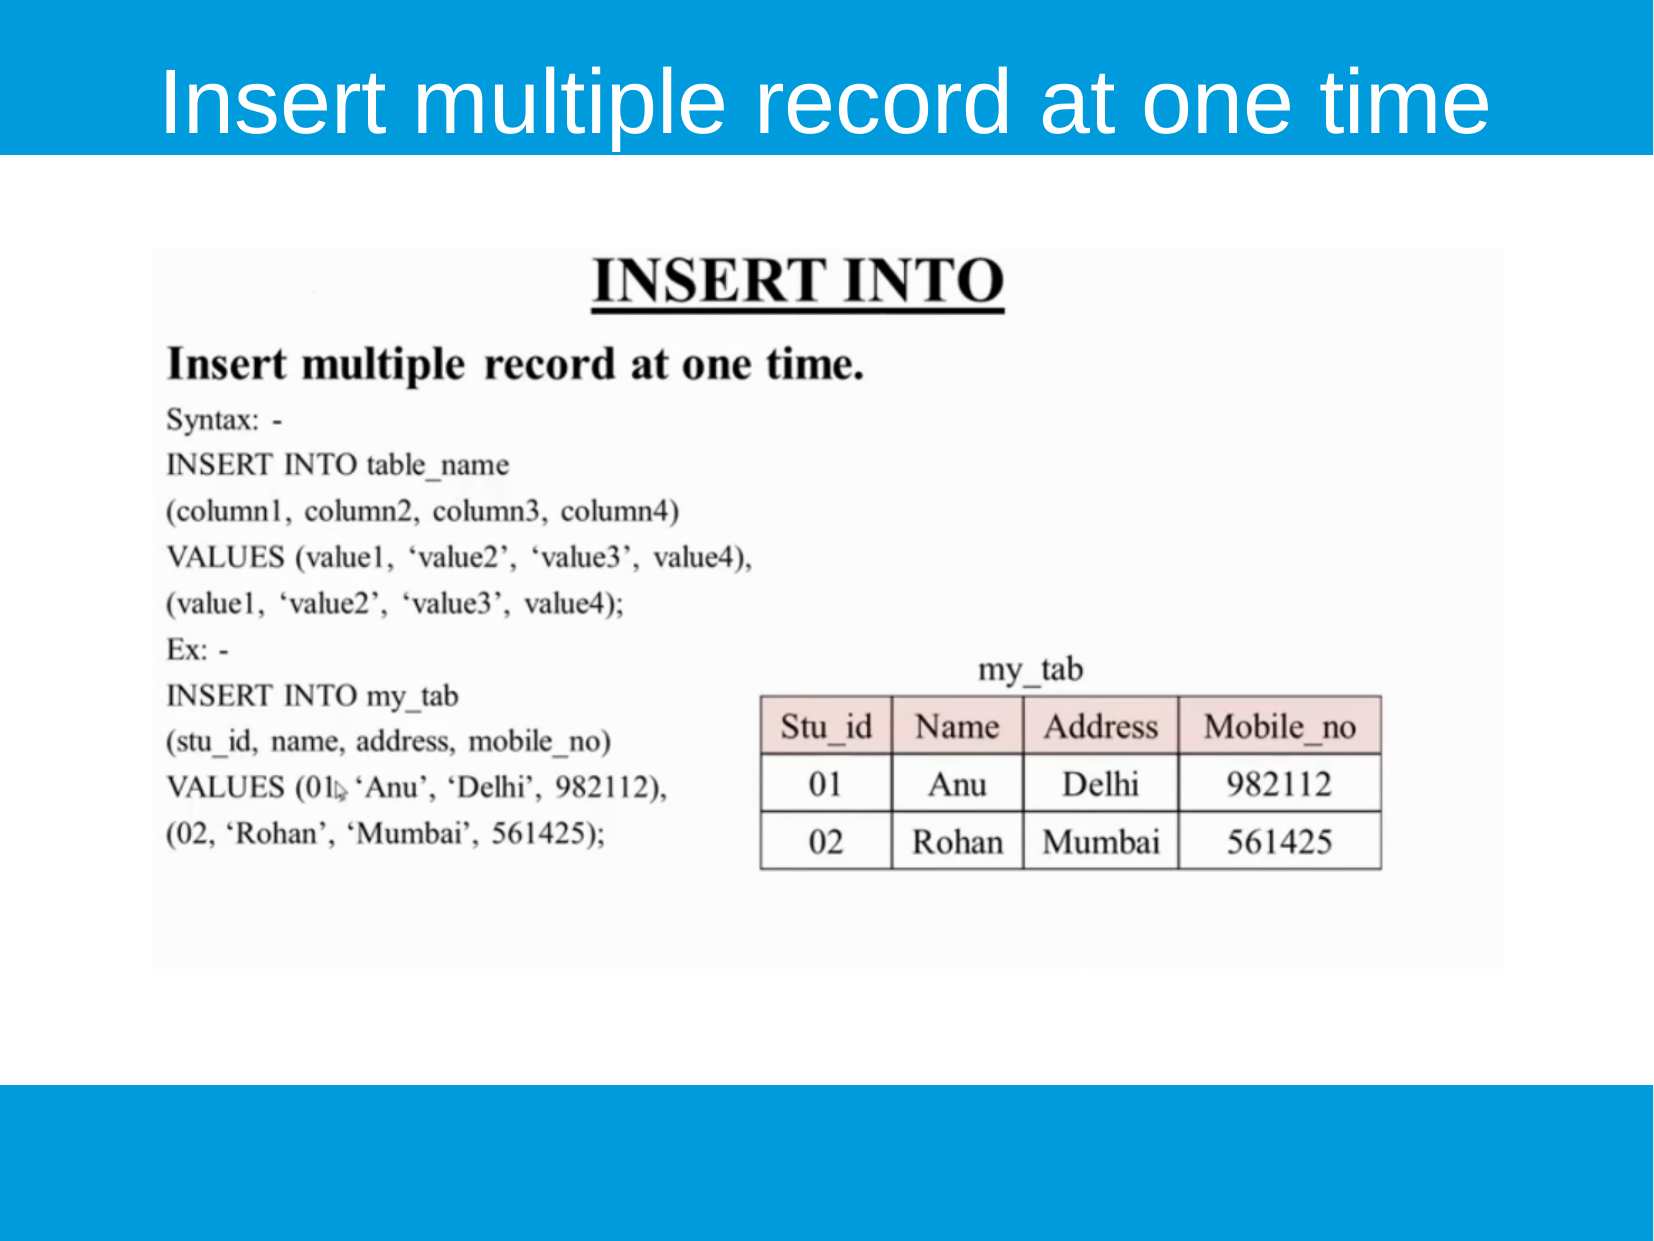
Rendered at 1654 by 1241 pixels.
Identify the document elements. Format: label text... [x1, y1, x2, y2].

picture [153, 249, 1504, 969]
title Insert multiple record at one time [82, 49, 1571, 155]
